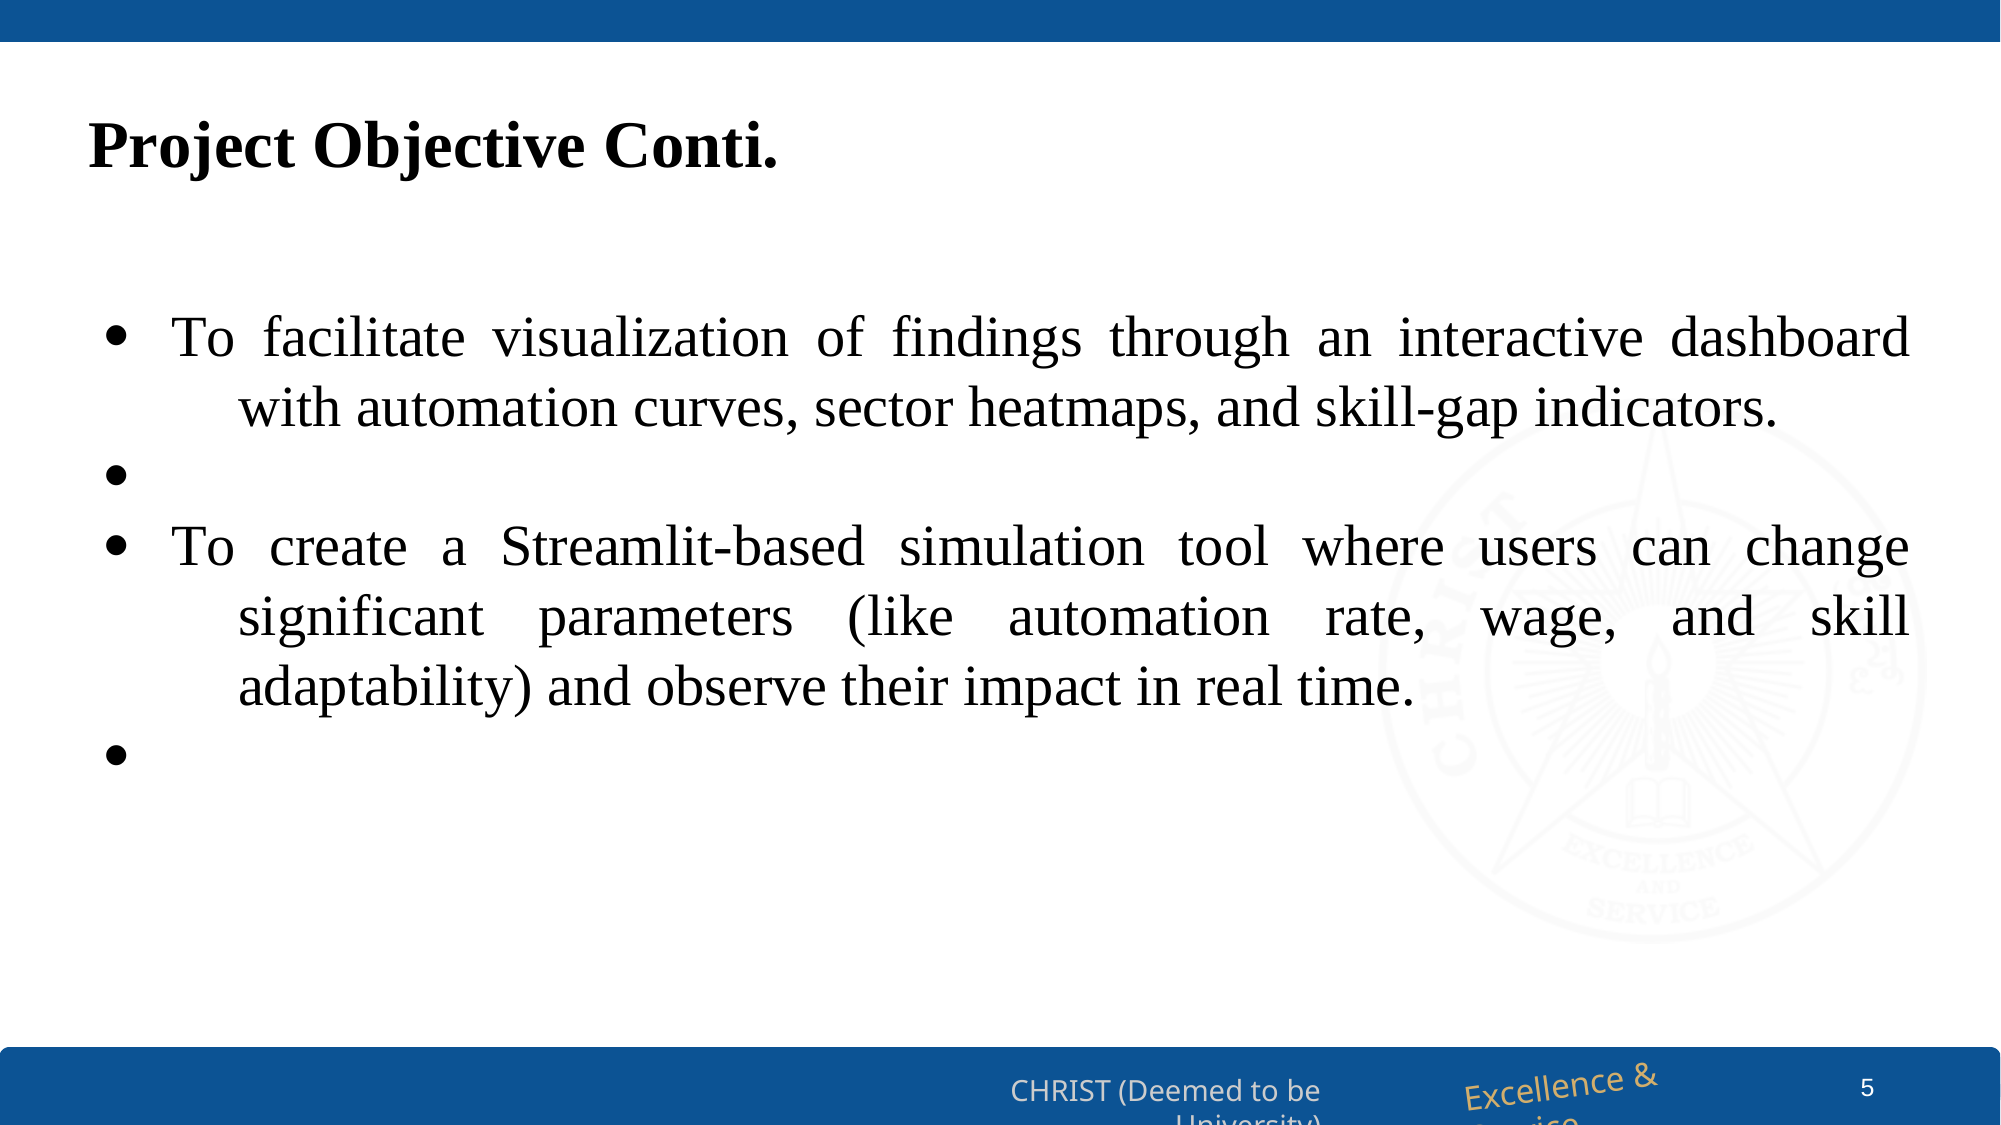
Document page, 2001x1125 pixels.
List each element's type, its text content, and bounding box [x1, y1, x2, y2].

title Project Objective Conti. [68, 80, 1932, 206]
text_box [1840, 1051, 1961, 1118]
list To facilitate visualization of findings through an interactive dashboard with automation curves, sector heatmaps, and skill-gap indicators. To create a Streamlit-based simulation tool where users can change significant parameters (like automation rate, wage, and skill adaptability) and observe their impact in real time. [68, 277, 1932, 1045]
